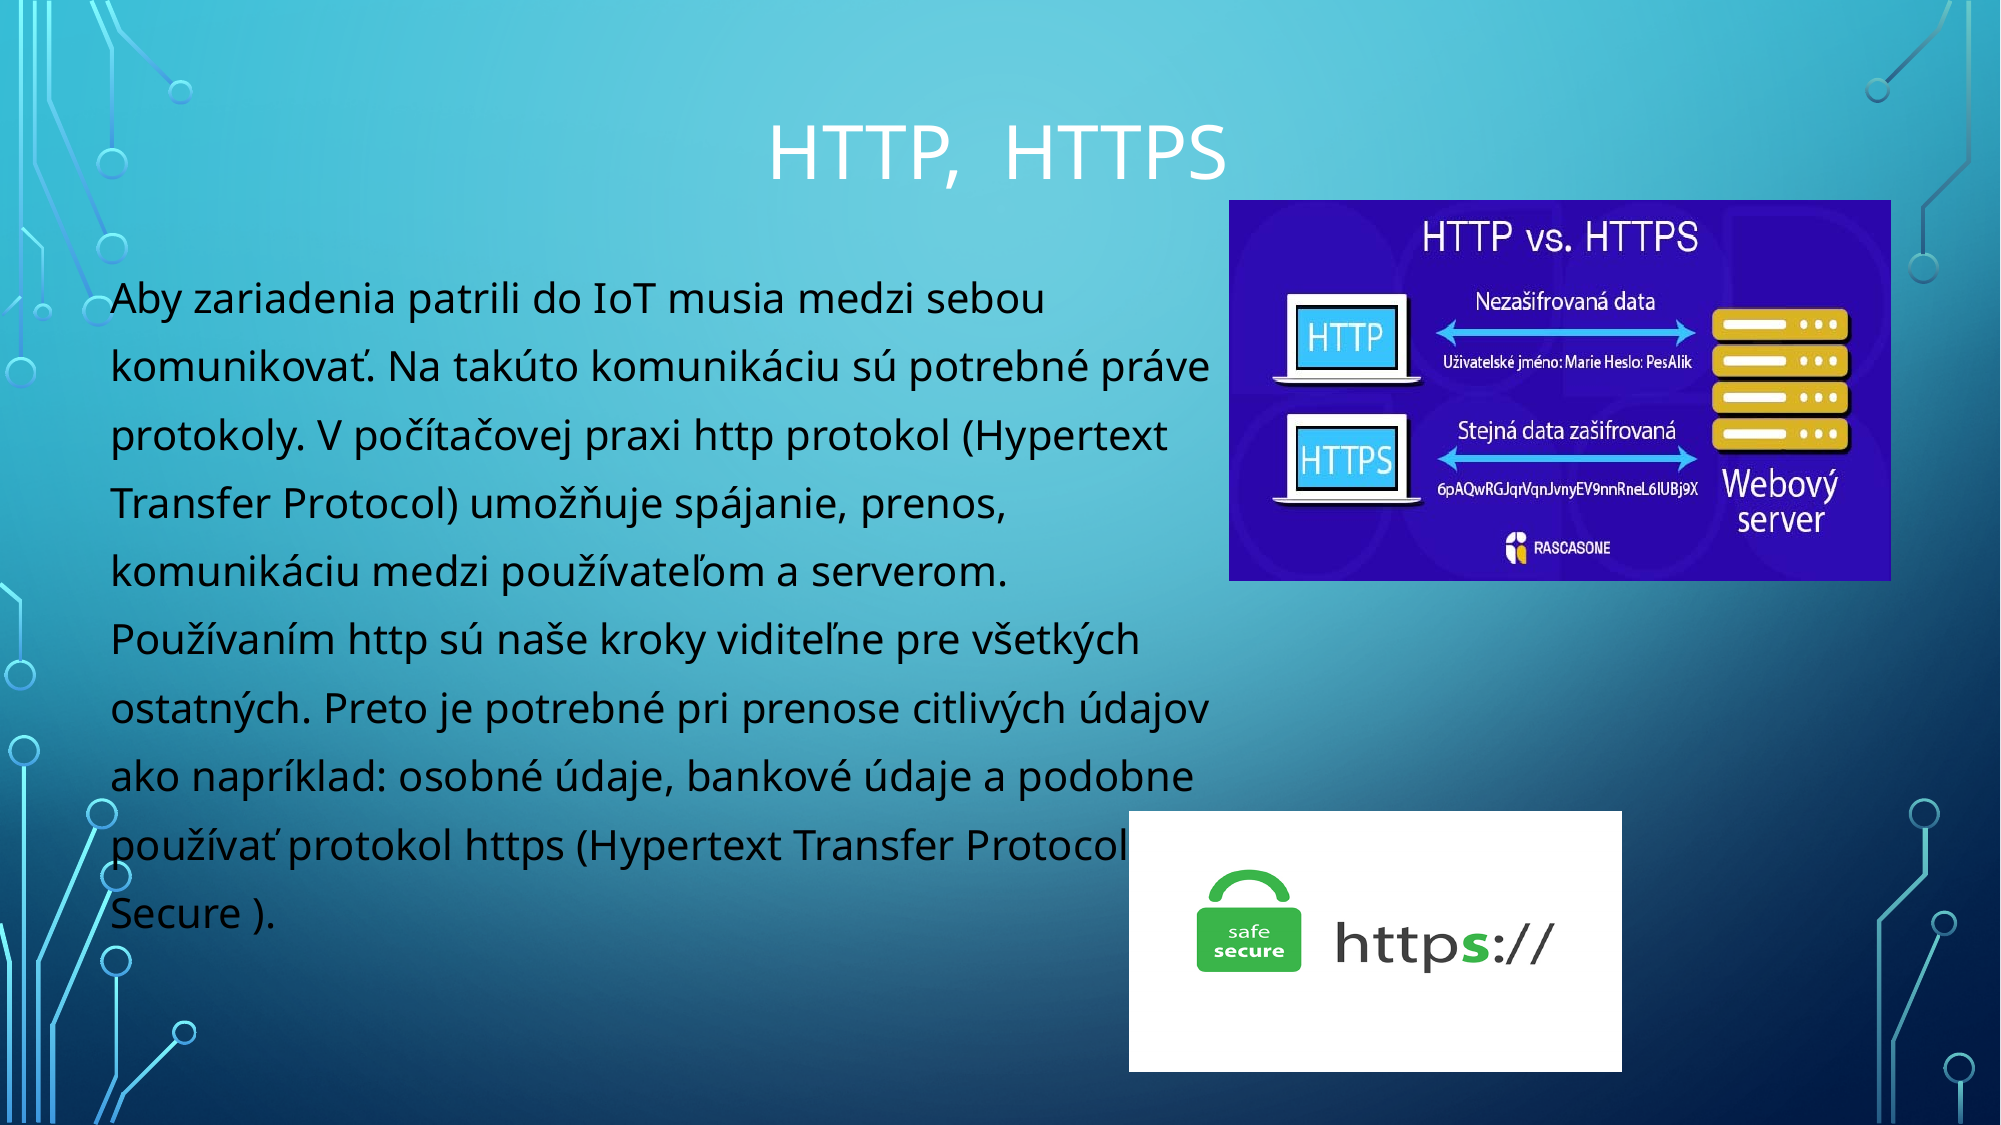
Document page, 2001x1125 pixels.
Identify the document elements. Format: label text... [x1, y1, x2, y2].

picture [1229, 201, 1891, 581]
picture [1129, 811, 1622, 1072]
title HTTP, HTTPS [187, 53, 1810, 249]
list Aby zariadenia patrili do IoT musia medzi sebou komunikovať. Na takúto komunikáciu sú potrebné práve protokoly. V počítačovej praxi http protokol (Hypertext Transfer Protocol) umožňuje spájanie, prenos, komunikáciu medzi používateľom a serverom. Používaním http sú naše kroky viditeľne pre všetkých ostatných. Preto je potrebné pri prenose citlivých údajov ako napríklad: osobné údaje, bankové údaje a podobne používať protokol https (Hypertext Transfer Protocol Secure ). [94, 249, 1230, 1008]
